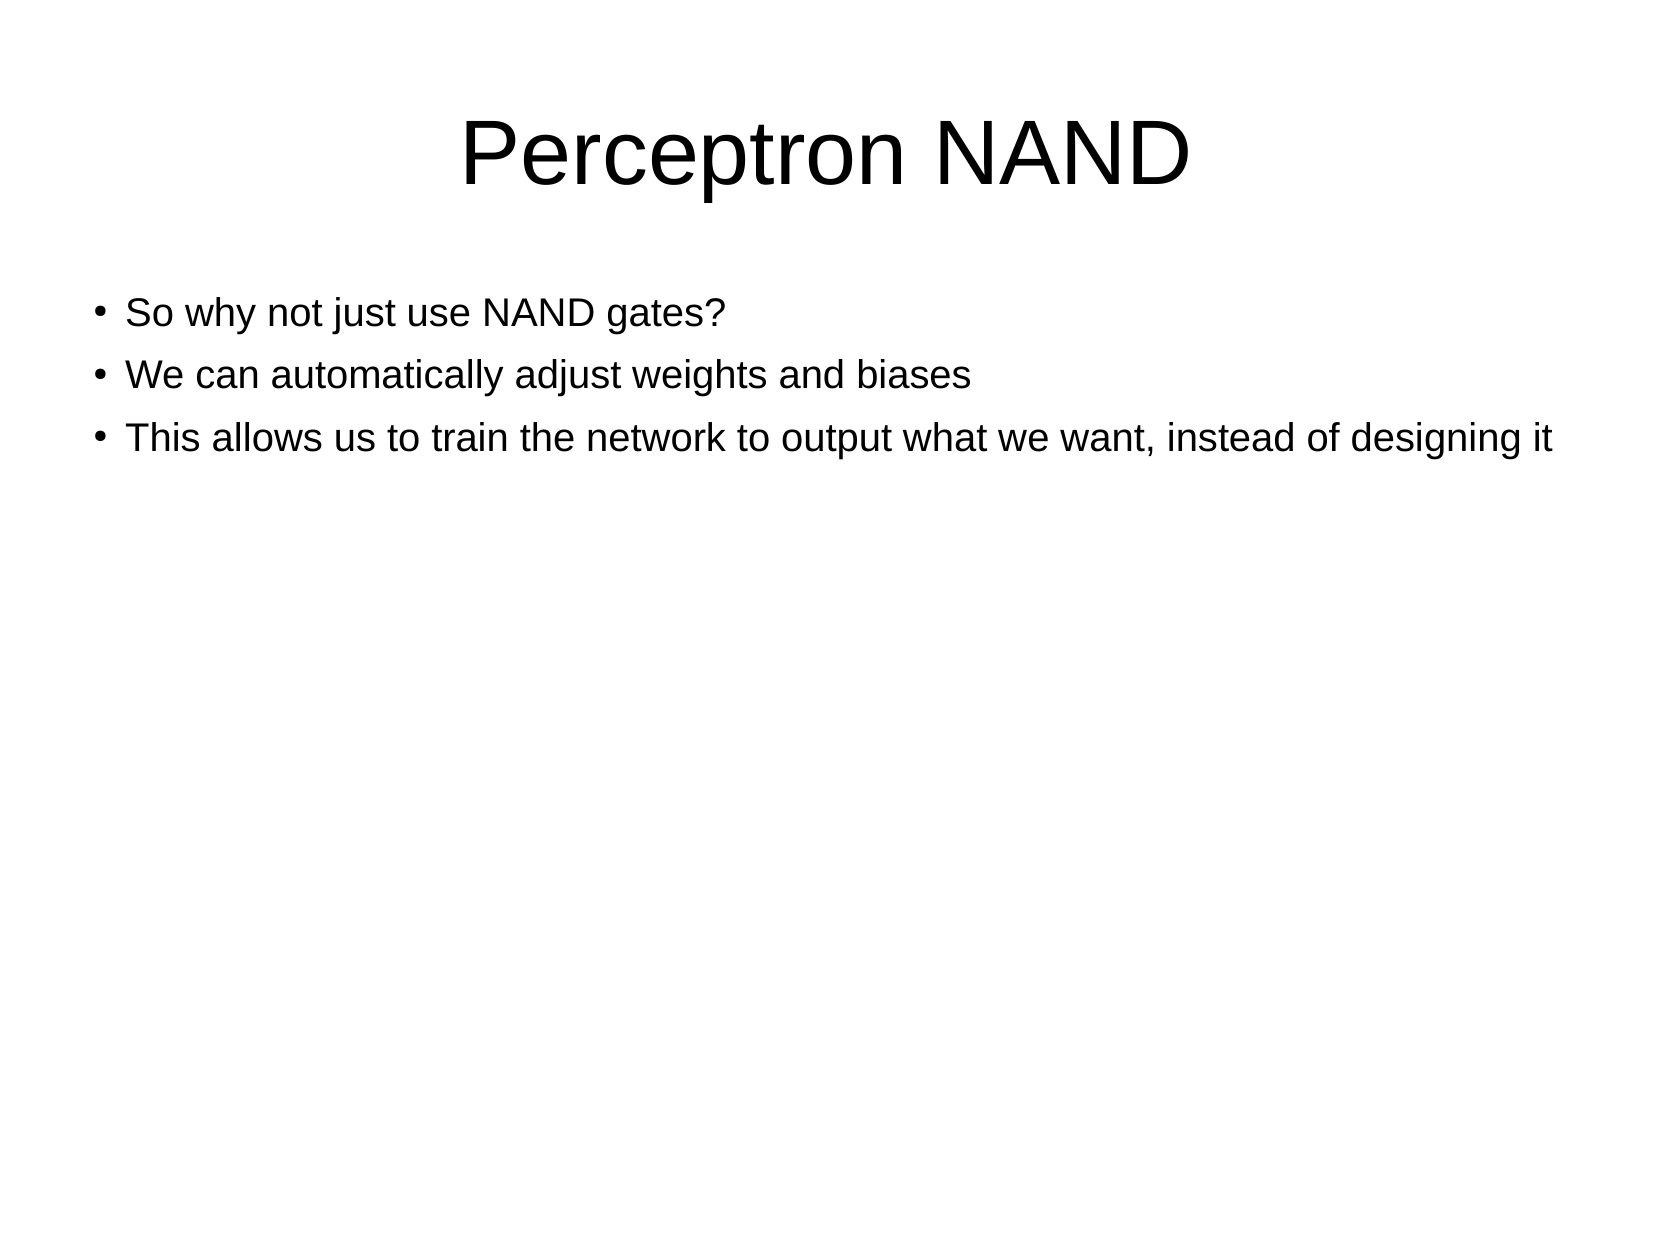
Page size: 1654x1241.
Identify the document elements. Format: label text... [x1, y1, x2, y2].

list So why not just use NAND gates? We can automatically adjust weights and biases This allows us to train the network to output what we want, instead of designing it [82, 290, 1571, 466]
title Perceptron NAND [82, 49, 1571, 257]
